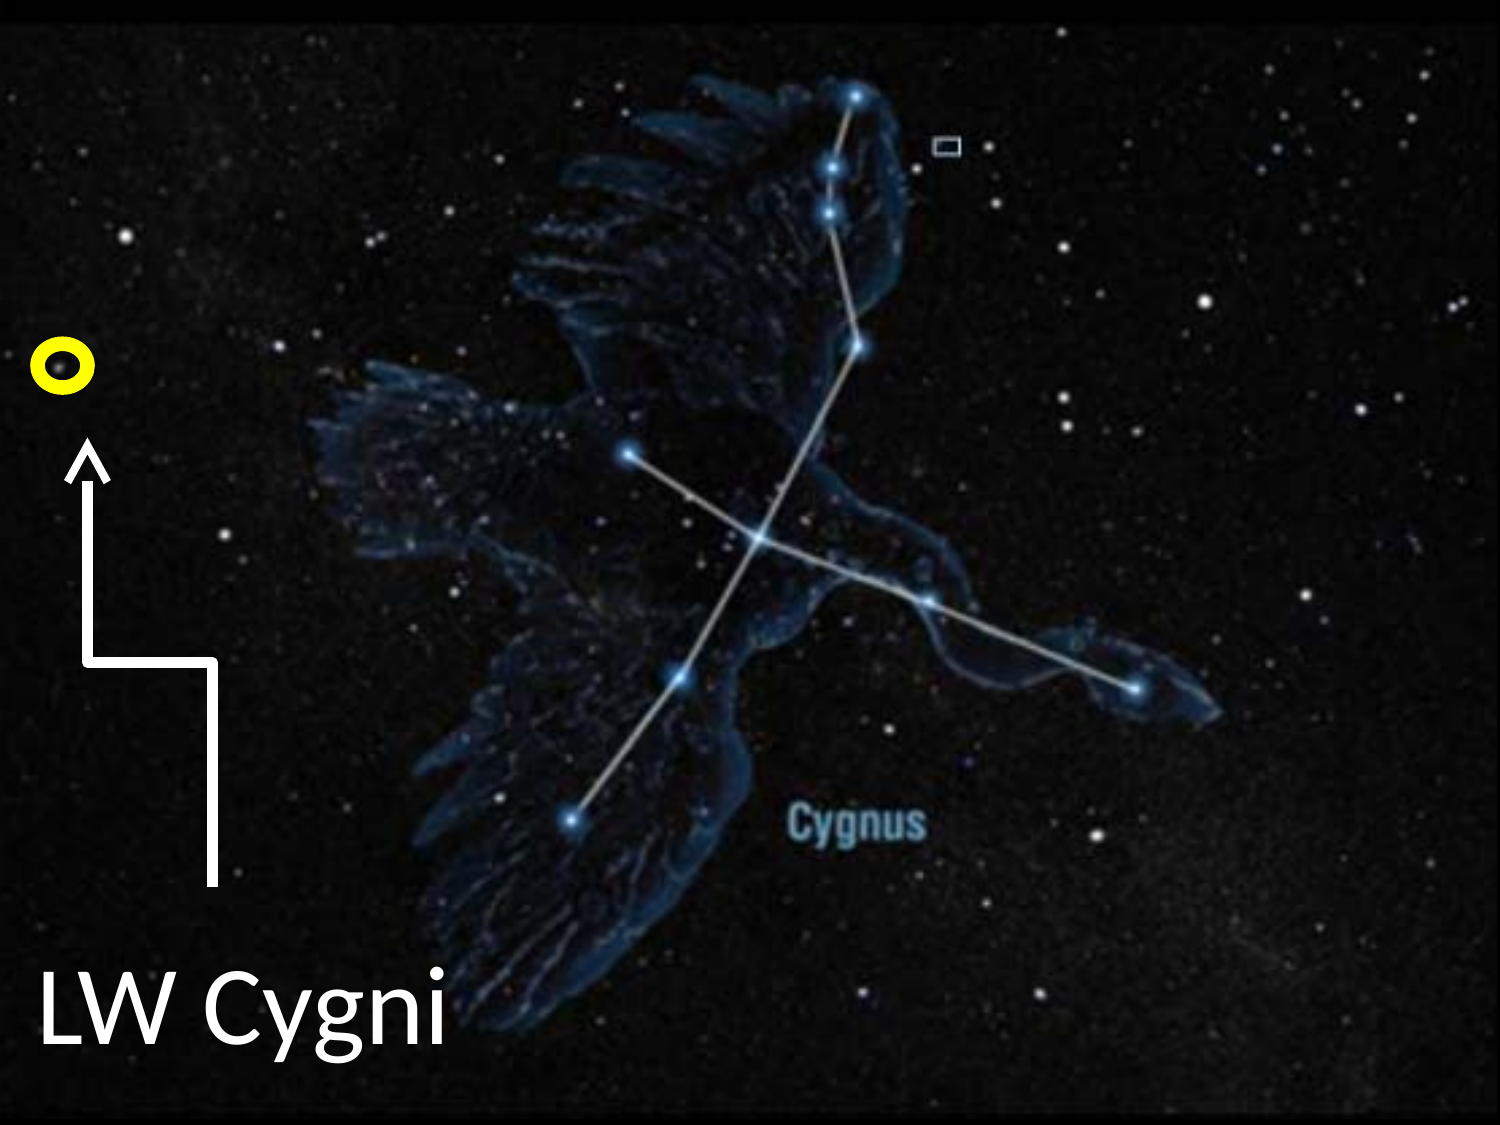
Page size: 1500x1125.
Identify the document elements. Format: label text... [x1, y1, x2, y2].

picture [0, 0, 1497, 1119]
text_box LW Cygni [21, 924, 1472, 1075]
